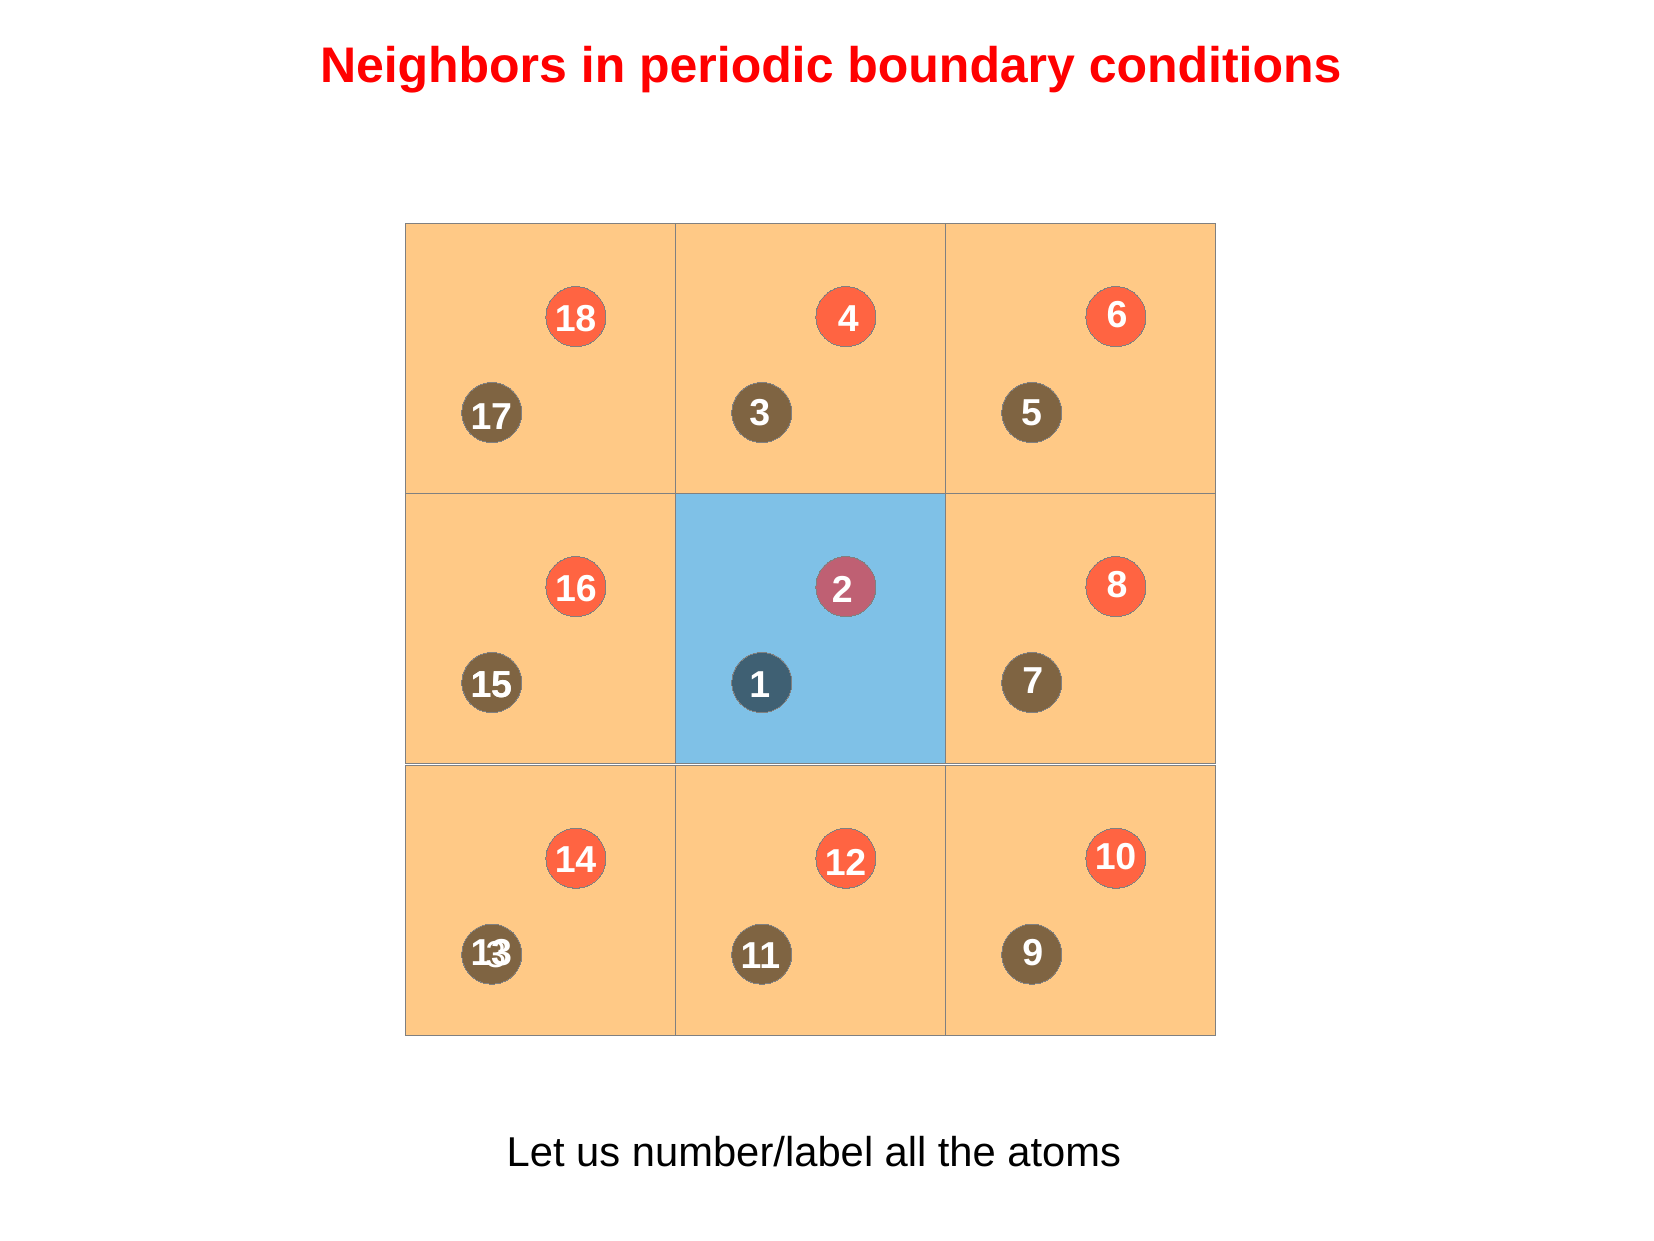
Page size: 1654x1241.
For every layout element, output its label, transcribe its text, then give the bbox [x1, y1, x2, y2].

text_box 10 [1080, 828, 1152, 886]
text_box 4 [823, 289, 884, 347]
text_box 17 [455, 388, 528, 446]
text_box 9 [1007, 924, 1068, 981]
text_box 3 [734, 384, 795, 442]
text_box 7 [1007, 652, 1068, 710]
text_box [405, 765, 1216, 1036]
text_box 15 [455, 655, 528, 713]
text_box 1 [734, 655, 795, 713]
text_box 3 [478, 981, 506, 985]
text_box 12 [810, 834, 882, 891]
text_box Let us number/label all the atoms [491, 1121, 1136, 1186]
text_box 14 [540, 831, 612, 889]
text_box 8 [1091, 556, 1152, 614]
text_box 18 [540, 289, 612, 347]
title Neighbors in periodic boundary conditions [87, 19, 1576, 106]
text_box 11 [725, 927, 798, 985]
text_box 6 [1091, 286, 1152, 344]
text_box 5 [1006, 384, 1067, 442]
text_box 13 [455, 924, 531, 981]
text_box 16 [540, 559, 612, 617]
text_box [405, 223, 1216, 764]
text_box 2 [817, 561, 878, 619]
